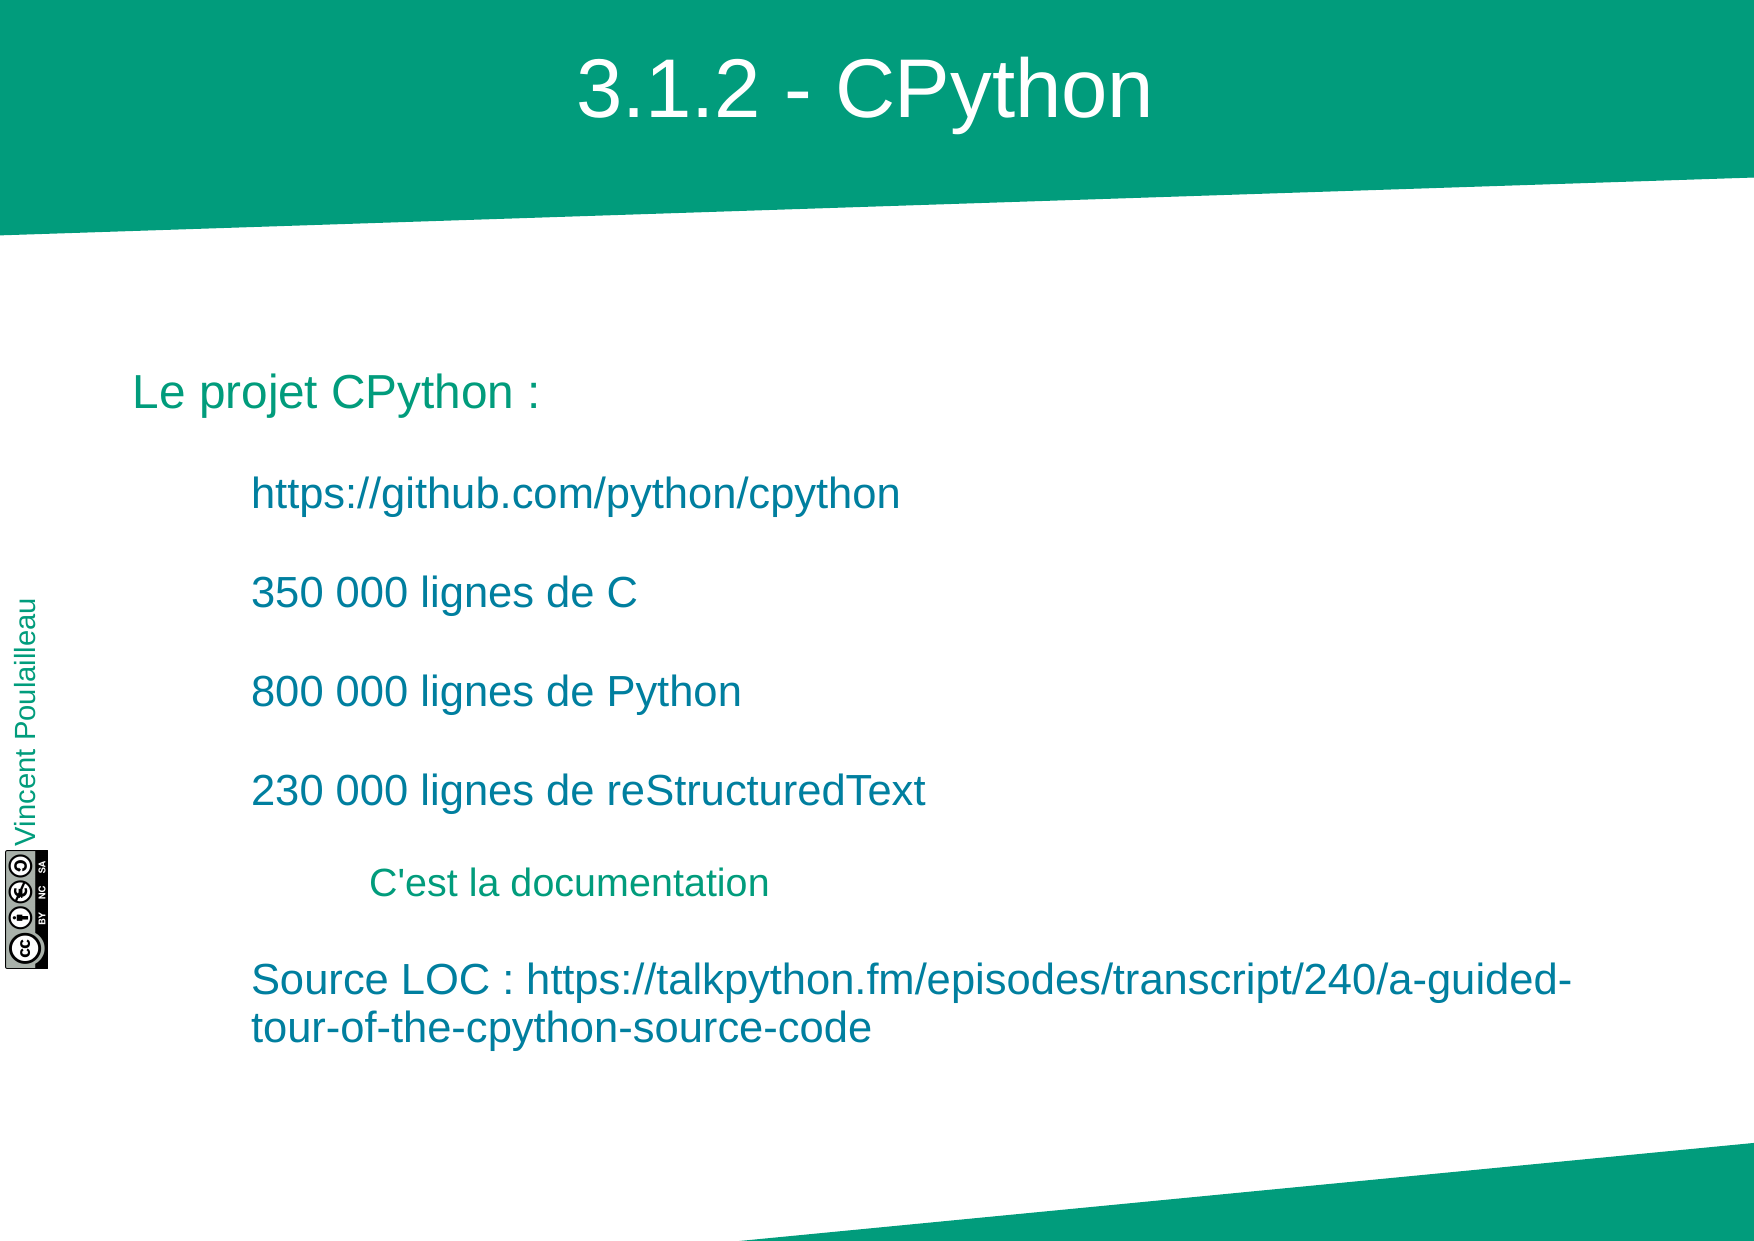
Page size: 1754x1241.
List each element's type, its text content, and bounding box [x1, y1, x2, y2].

text_box Le projet CPython : https://github.com/python/cpython 350 000 lignes de C 800 000 lignes de Python 230 000 lignes de reStructuredText C'est la documentation Source LOC : https://talkpython.fm/episodes/transcript/240/a-guided-tour-of-the-cpython-source-code [0, 178, 1754, 1241]
text_box 3.1.2 - CPython [0, 0, 1754, 178]
picture [5, 850, 48, 969]
text_box © 2019 Vincent Poulailleau [1, 448, 61, 1099]
